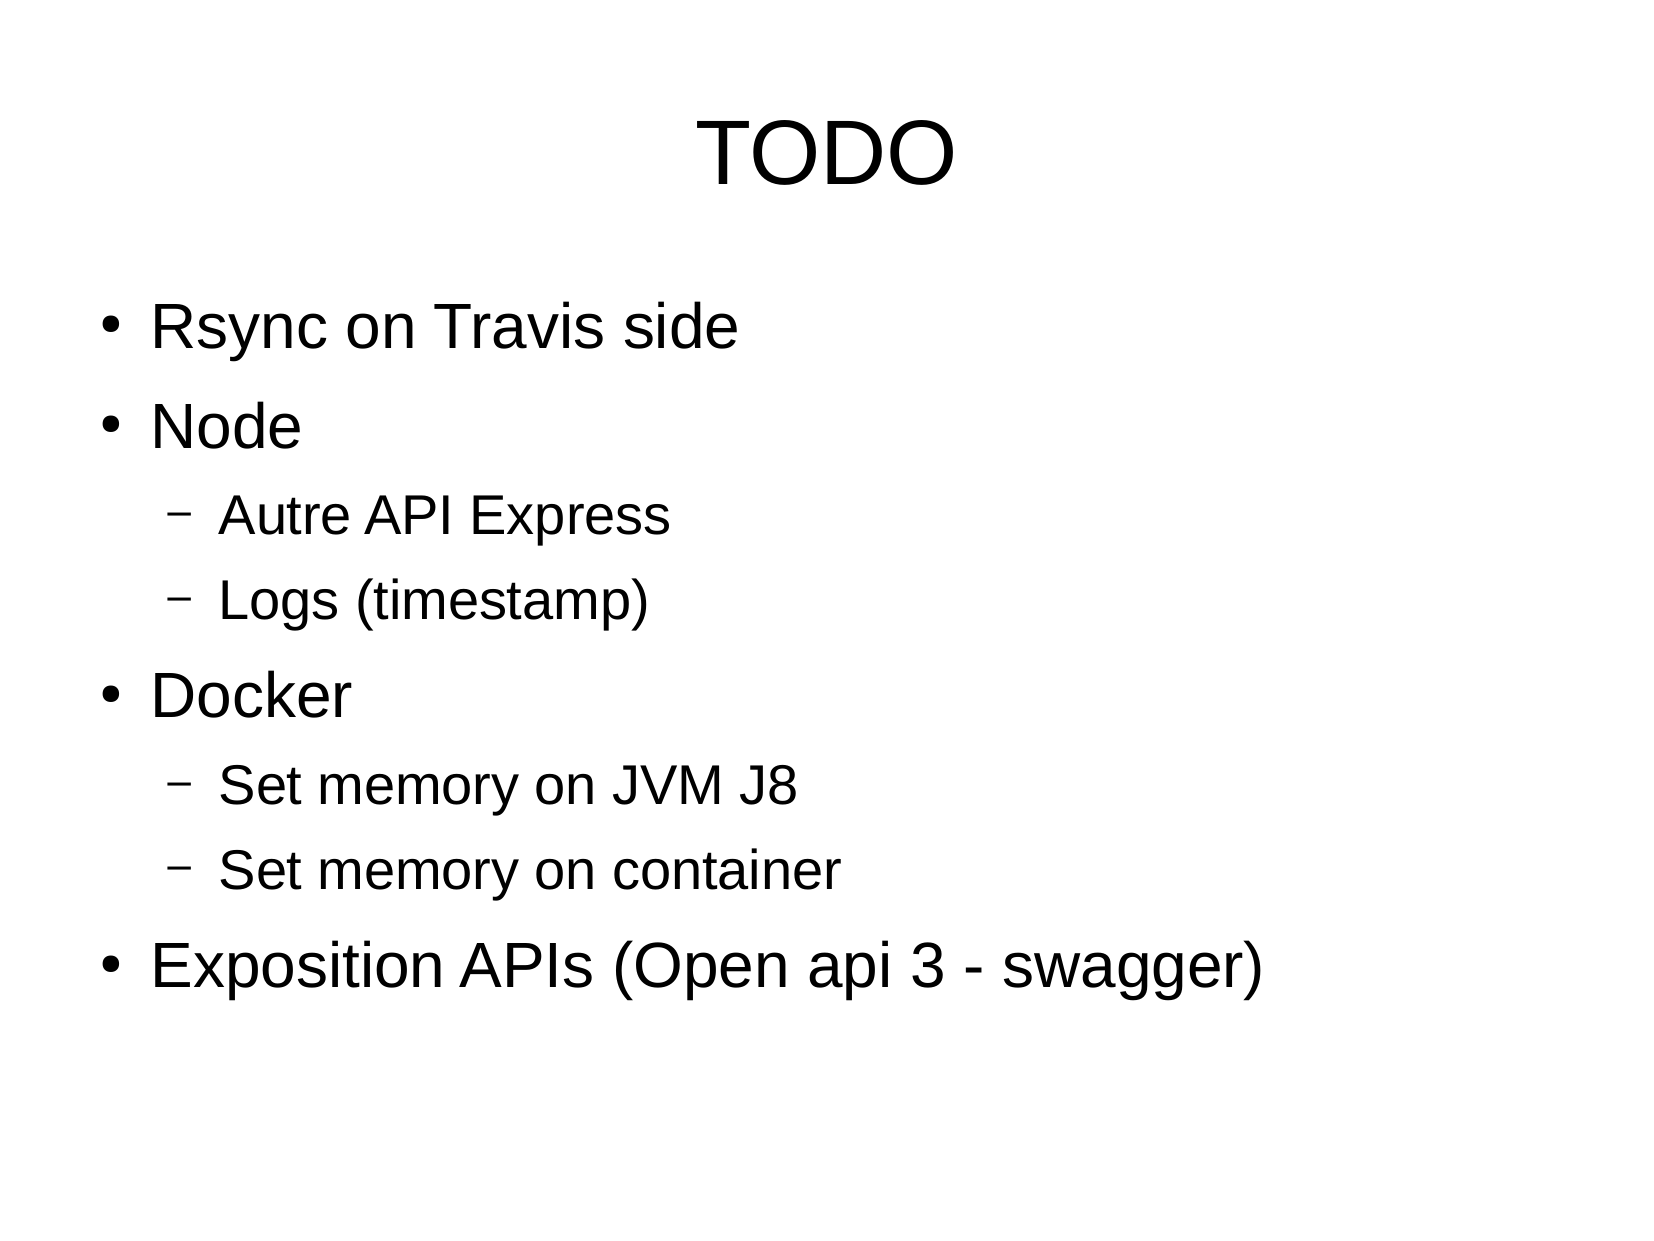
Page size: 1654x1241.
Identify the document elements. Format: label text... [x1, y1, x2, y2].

list Rsync on Travis side Node Autre API Express Logs (timestamp) Docker Set memory on JVM J8 Set memory on container Exposition APIs (Open api 3 - swagger) [82, 290, 1571, 1010]
title TODO [82, 49, 1571, 257]
